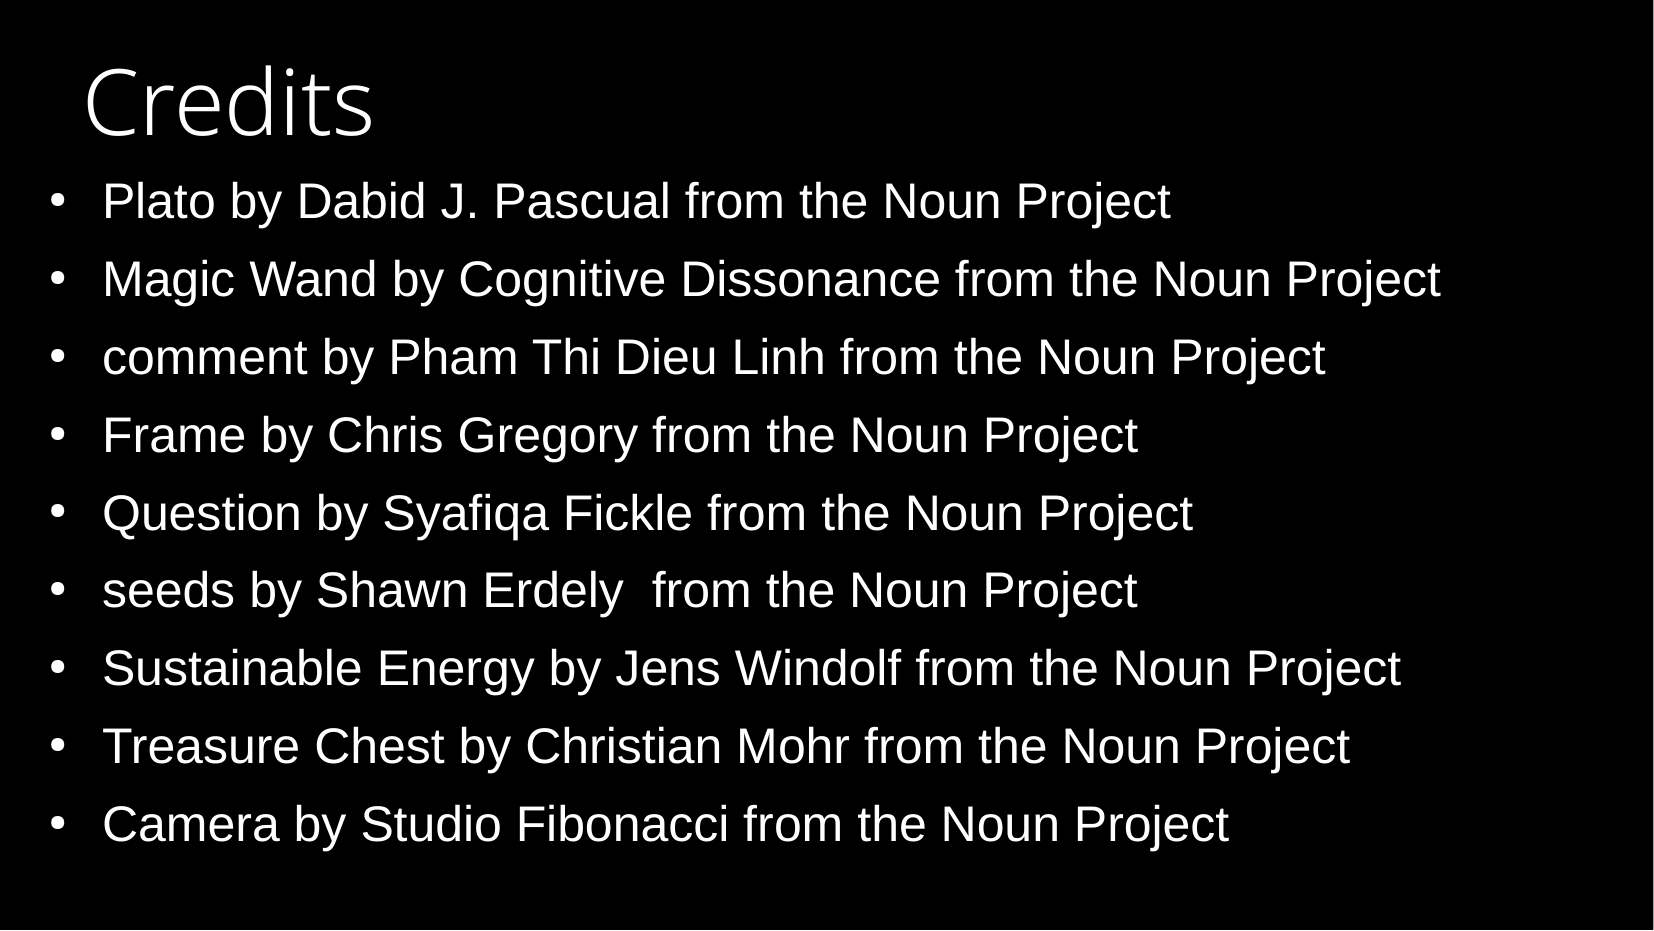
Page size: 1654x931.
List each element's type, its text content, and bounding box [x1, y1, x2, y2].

list Plato by Dabid J. Pascual from the Noun Project Magic Wand by Cognitive Dissonance from the Noun Project comment by Pham Thi Dieu Linh from the Noun Project Frame by Chris Gregory from the Noun Project Question by Syafiqa Fickle from the Noun Project seeds by Shawn Erdely from the Noun Project Sustainable Energy by Jens Windolf from the Noun Project Treasure Chest by Christian Mohr from the Noun Project Camera by Studio Fibonacci from the Noun Project [31, 173, 1631, 880]
title Credits [82, 37, 1571, 173]
